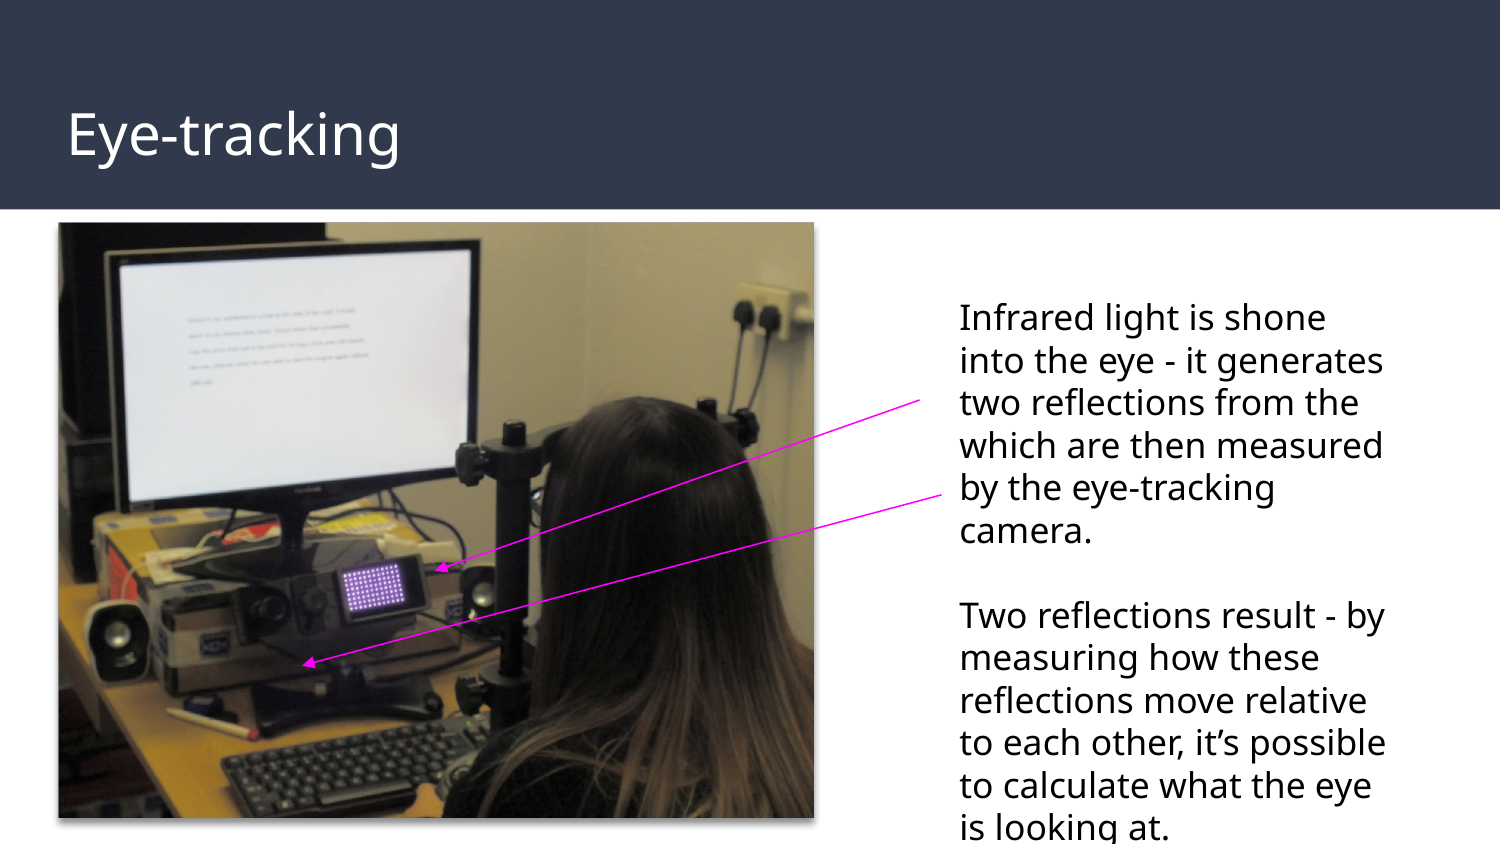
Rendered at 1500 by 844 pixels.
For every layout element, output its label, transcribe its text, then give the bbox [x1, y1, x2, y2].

title Eye-tracking [51, 82, 1449, 185]
text_box Infrared light is shone into the eye - it generates two reflections from the which are then measured by the eye-tracking camera. Two reflections result - by measuring how these reflections move relative to each other, it’s possible to calculate what the eye is looking at. [944, 280, 1415, 812]
picture [51, 221, 821, 831]
